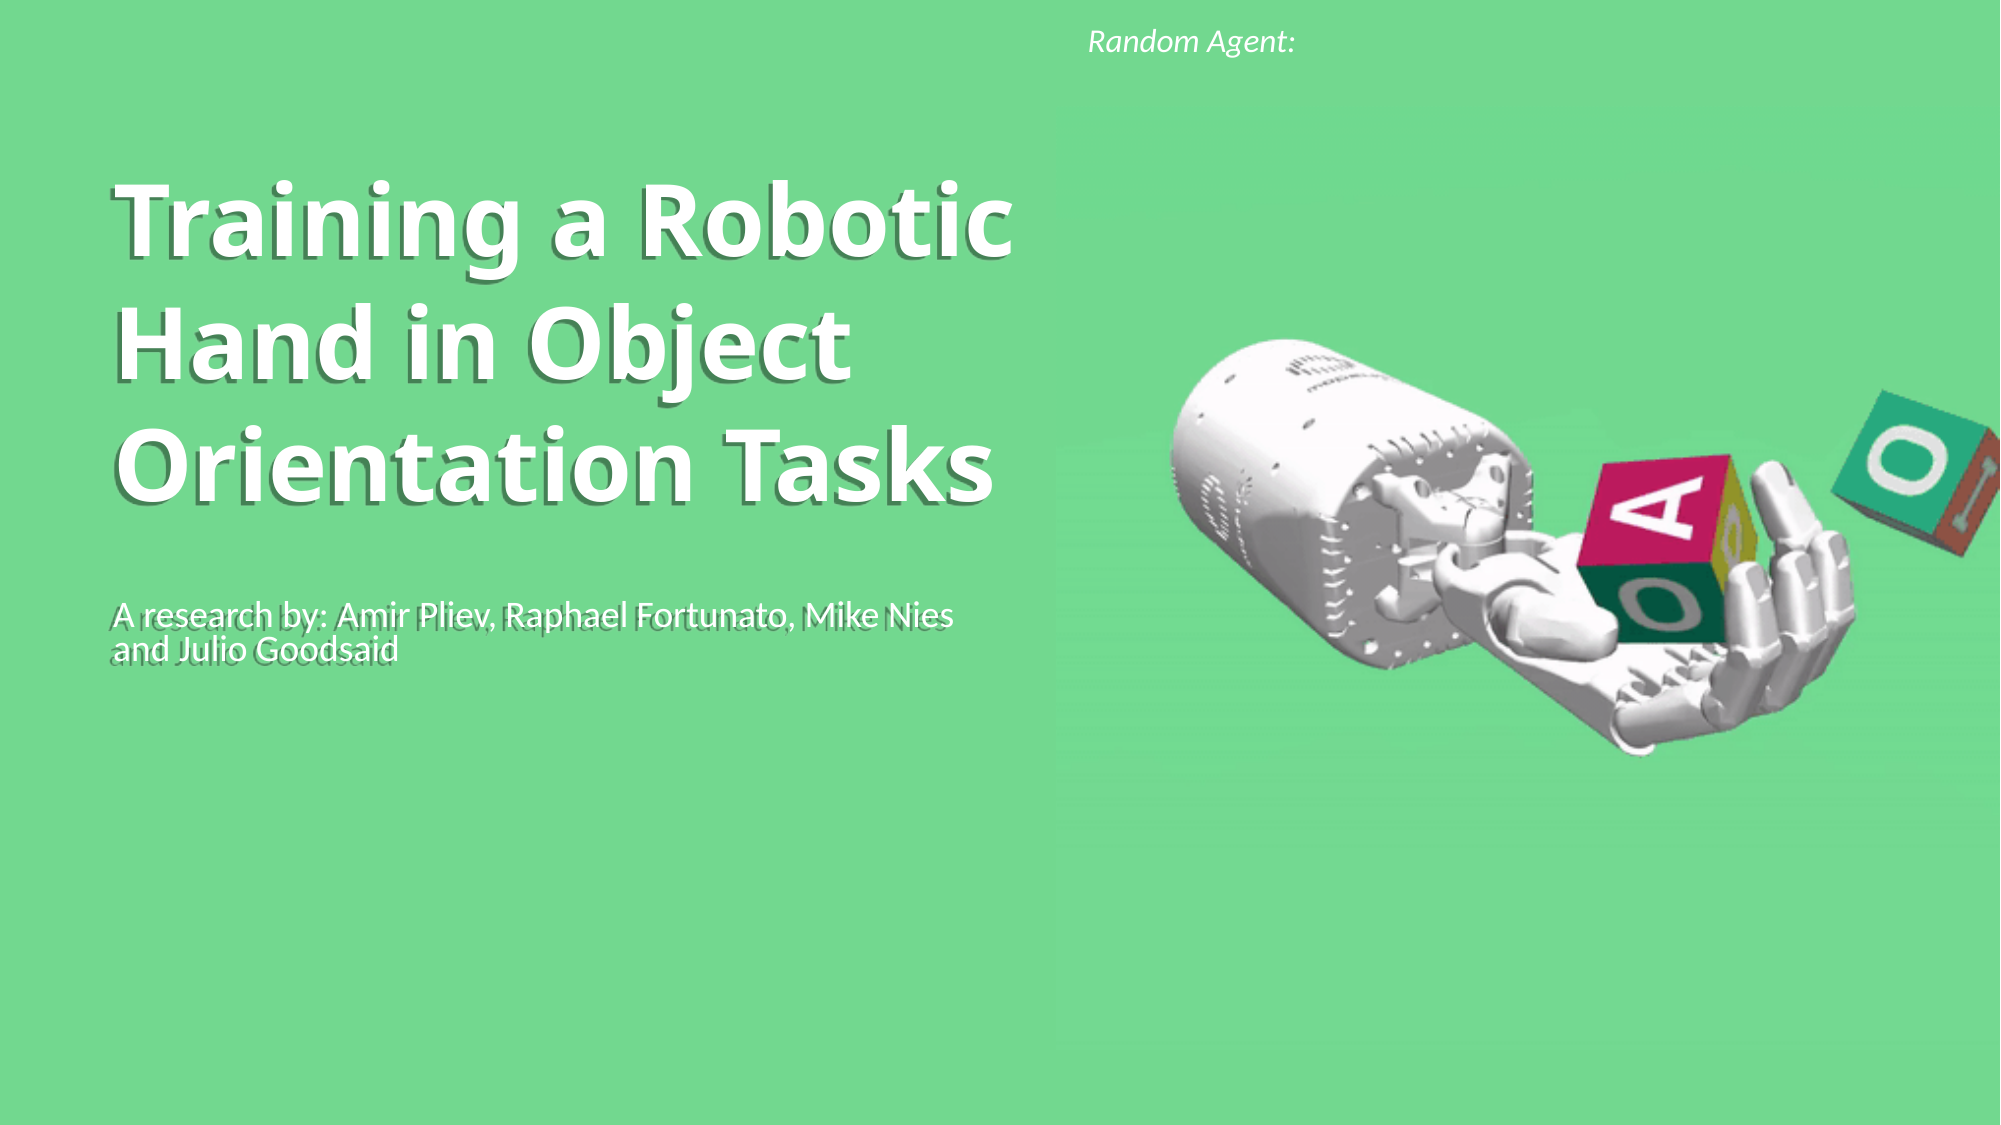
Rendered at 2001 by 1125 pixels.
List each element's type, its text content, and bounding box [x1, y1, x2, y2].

text_box A research by: Amir Pliev, Raphael Fortunato, Mike Nies and Julio Goodsaid [98, 593, 1000, 731]
text_box Training a Robotic Hand in Object Orientation Tasks [98, 142, 1056, 534]
picture [1056, 106, 2000, 1050]
text_box Random Agent: [1072, 21, 1975, 75]
